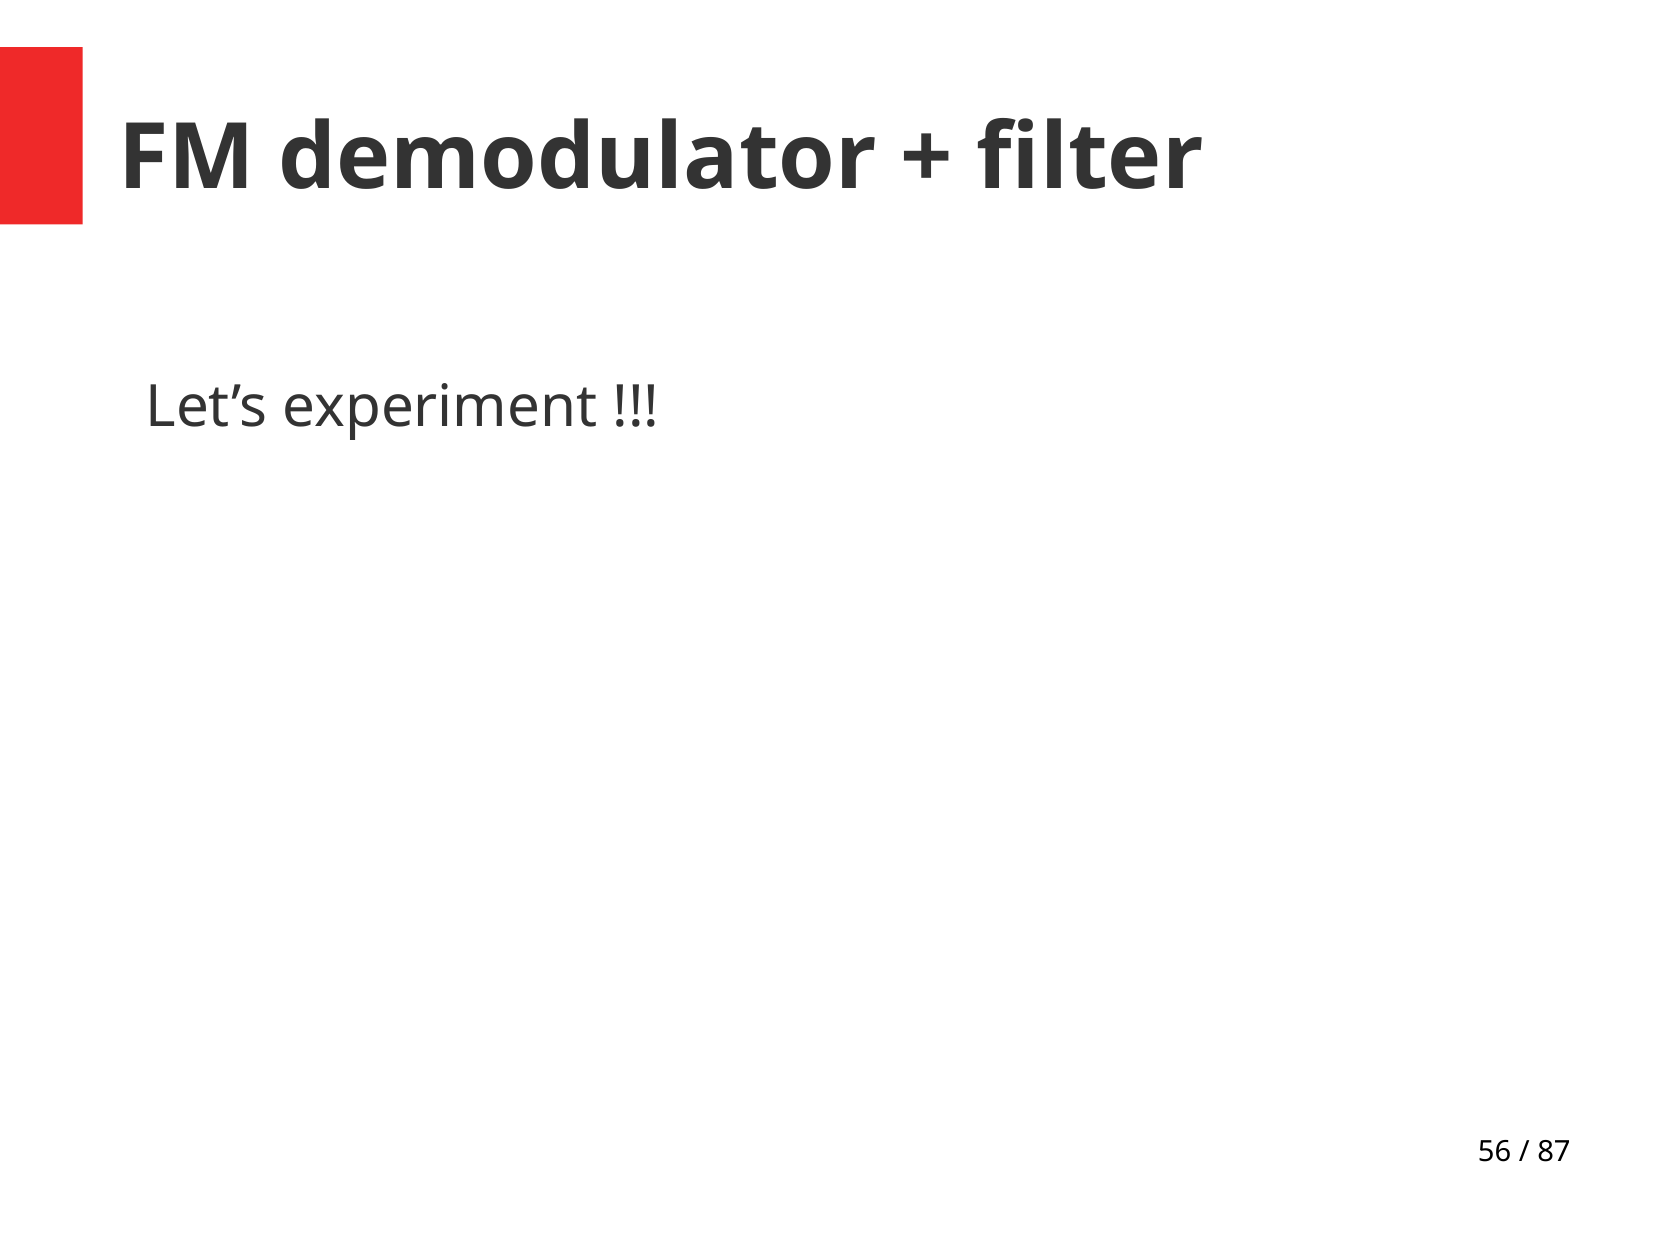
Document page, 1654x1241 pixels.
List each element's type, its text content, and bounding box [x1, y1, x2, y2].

list Let’s experiment !!! [75, 364, 1493, 641]
title FM demodulator + filter [118, 49, 1571, 257]
